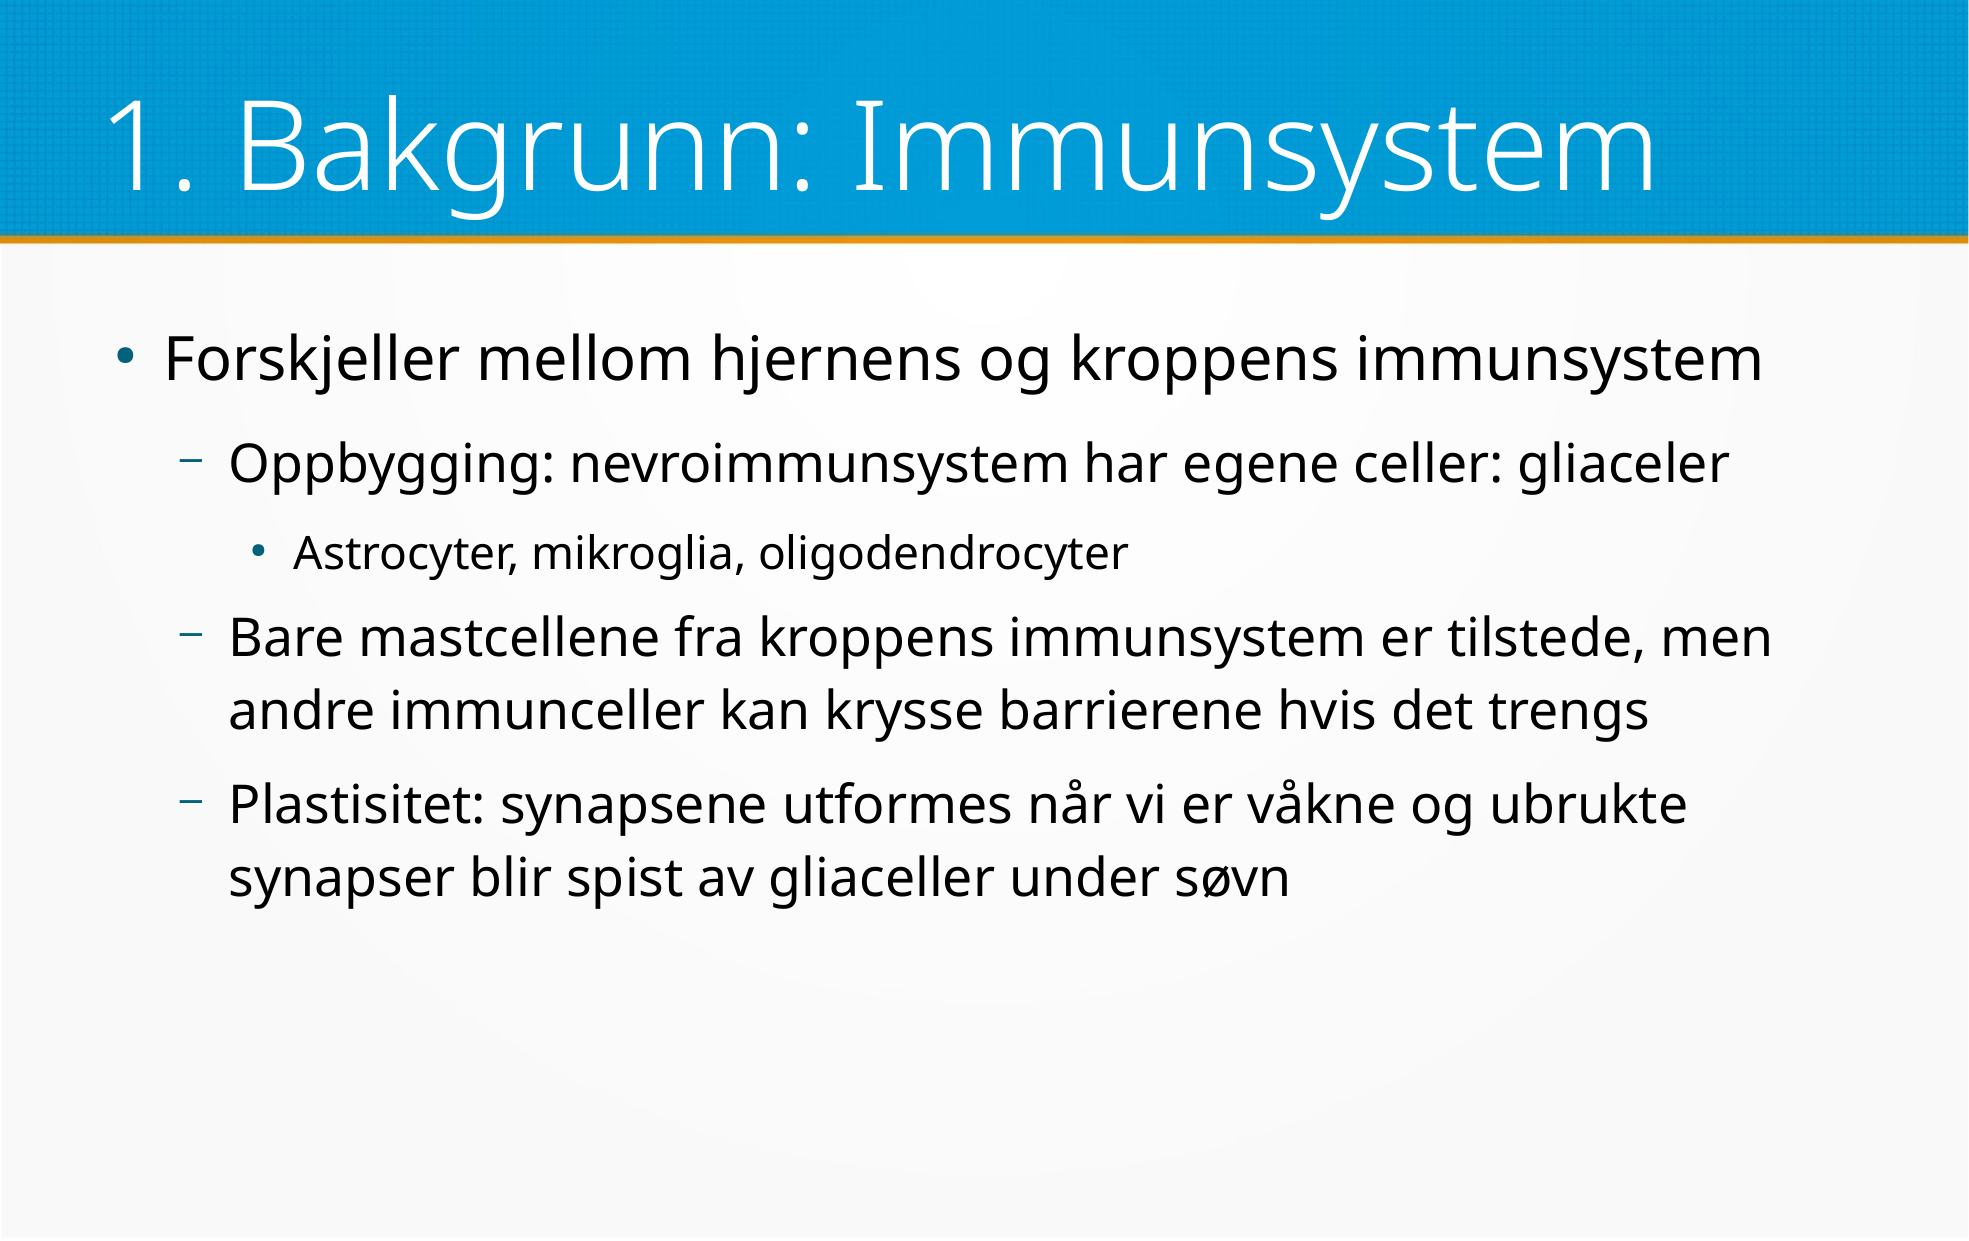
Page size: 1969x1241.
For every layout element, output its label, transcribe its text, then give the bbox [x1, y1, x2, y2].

list Forskjeller mellom hjernens og kroppens immunsystem Oppbygging: nevroimmunsystem har egene celler: gliaceler Astrocyter, mikroglia, oligodendrocyter Bare mastcellene fra kroppens immunsystem er tilstede, men andre immunceller kan krysse barrierene hvis det trengs Plastisitet: synapsene utformes når vi er våkne og ubrukte synapser blir spist av gliaceller under søvn [98, 315, 1861, 1081]
picture [0, 233, 1969, 1241]
title 1. Bakgrunn: Immunsystem [98, 19, 1870, 227]
